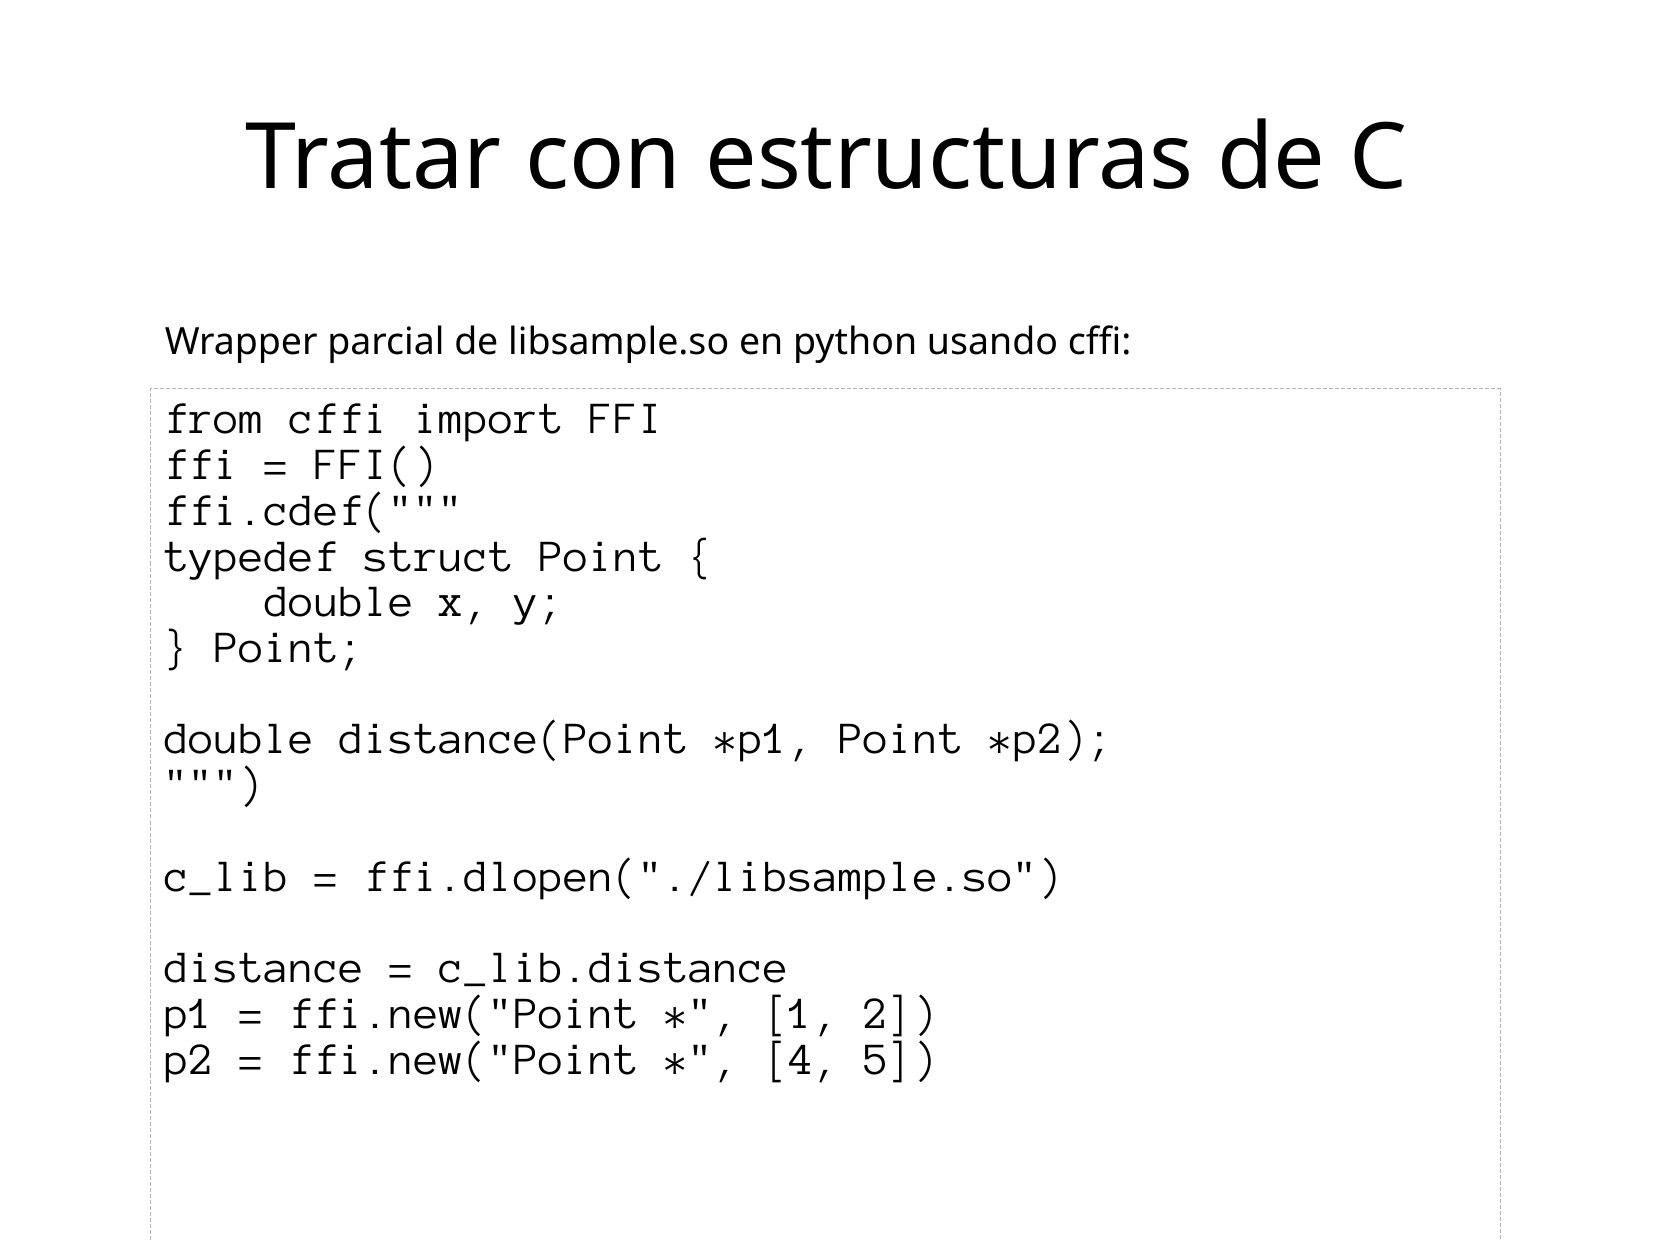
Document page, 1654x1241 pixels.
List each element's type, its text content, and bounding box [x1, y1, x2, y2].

text_box from cffi import FFI ffi = FFI() ffi.cdef(""" typedef struct Point { double x, y; } Point; double distance(Point *p1, Point *p2); """) c_lib = ffi.dlopen("./libsample.so") distance = c_lib.distance p1 = ffi.new("Point *", [1, 2]) p2 = ffi.new("Point *", [4, 5]) [150, 388, 1501, 1091]
title Tratar con estructuras de C [82, 49, 1571, 257]
text_box Wrapper parcial de libsample.so en python usando cffi: [150, 307, 1061, 367]
